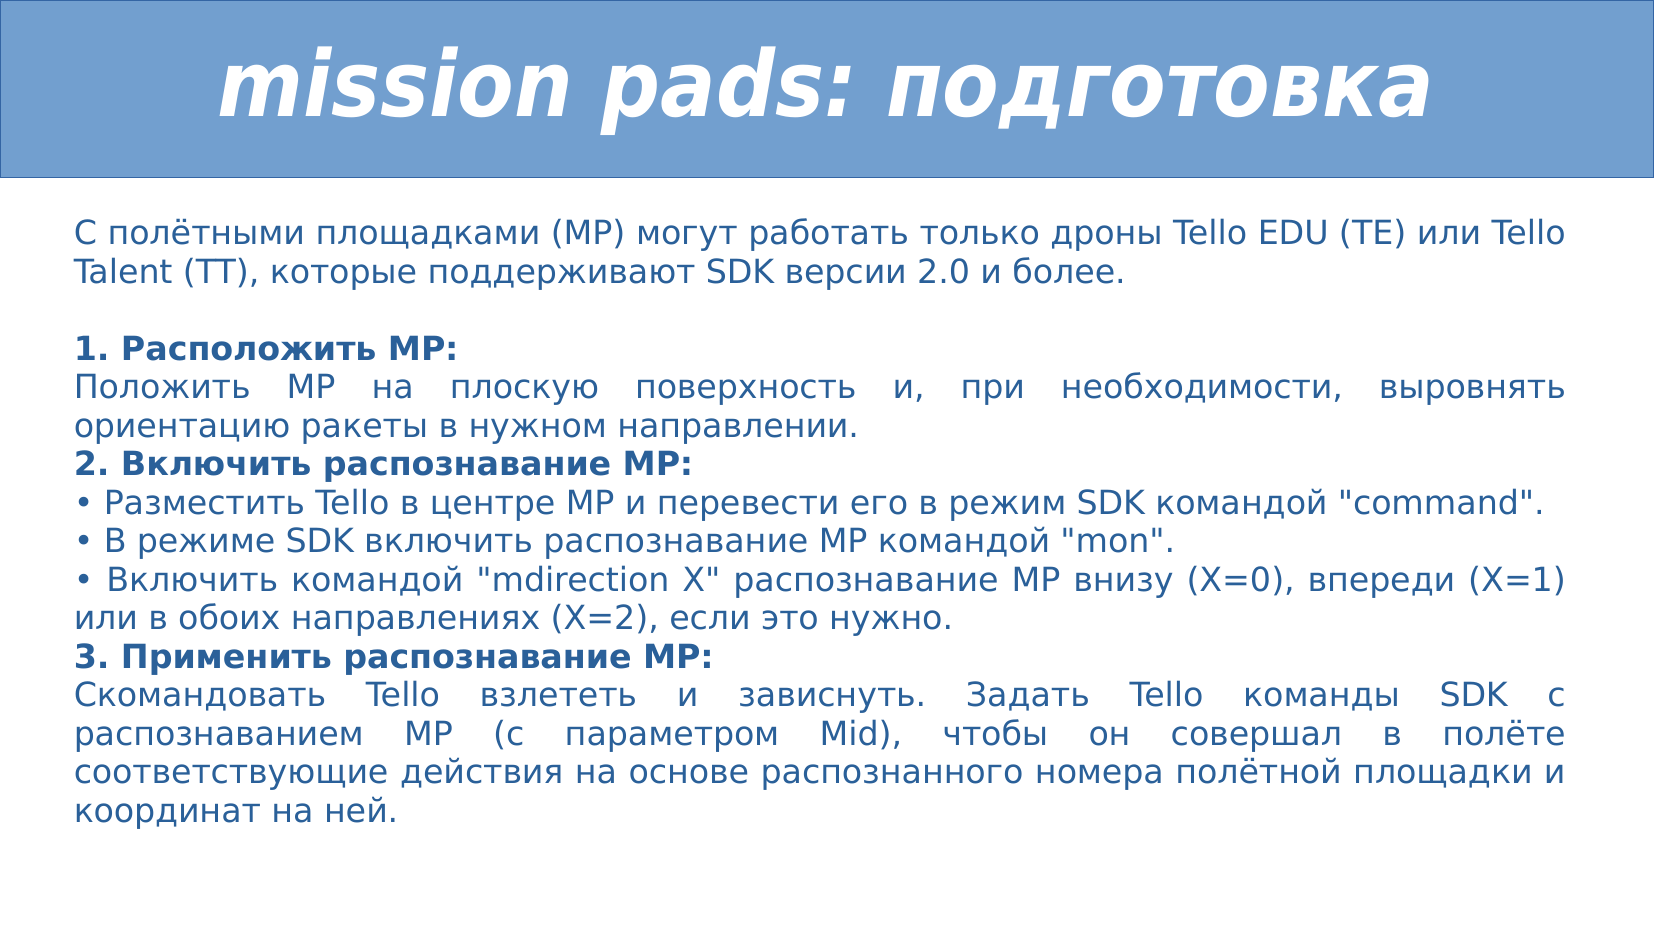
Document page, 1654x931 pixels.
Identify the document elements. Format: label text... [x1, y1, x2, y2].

text_box С полётными площадками (MP) могут работать только дроны Tello EDU (TE) или Tello Talent (TT), которые поддерживают SDK версии 2.0 и более. 1. Расположить MP: Положить MP на плоскую поверхность и, при необходимости, выровнять ориентацию ракеты в нужном направлении. 2. Включить распознавание MP: • Разместить Tello в центре MP и перевести его в режим SDK командой "command". • В режиме SDK включить распознавание MP командой "mon". • Включить командой "mdirection X" распознавание MP внизу (X=0), впереди (X=1) или в обоих направлениях (X=2), если это нужно. 3. Применить распознавание MP: Скомандовать Tello взлететь и зависнуть. Задать Tello команды SDK c распознаванием MP (с параметром Mid), чтобы он совершал в полёте соответствующие действия на основе распознанного номера полётной площадки и координат на ней. [59, 206, 1583, 877]
text_box mission pads: подготовка [11, 23, 1642, 178]
text_box [0, 0, 1654, 178]
